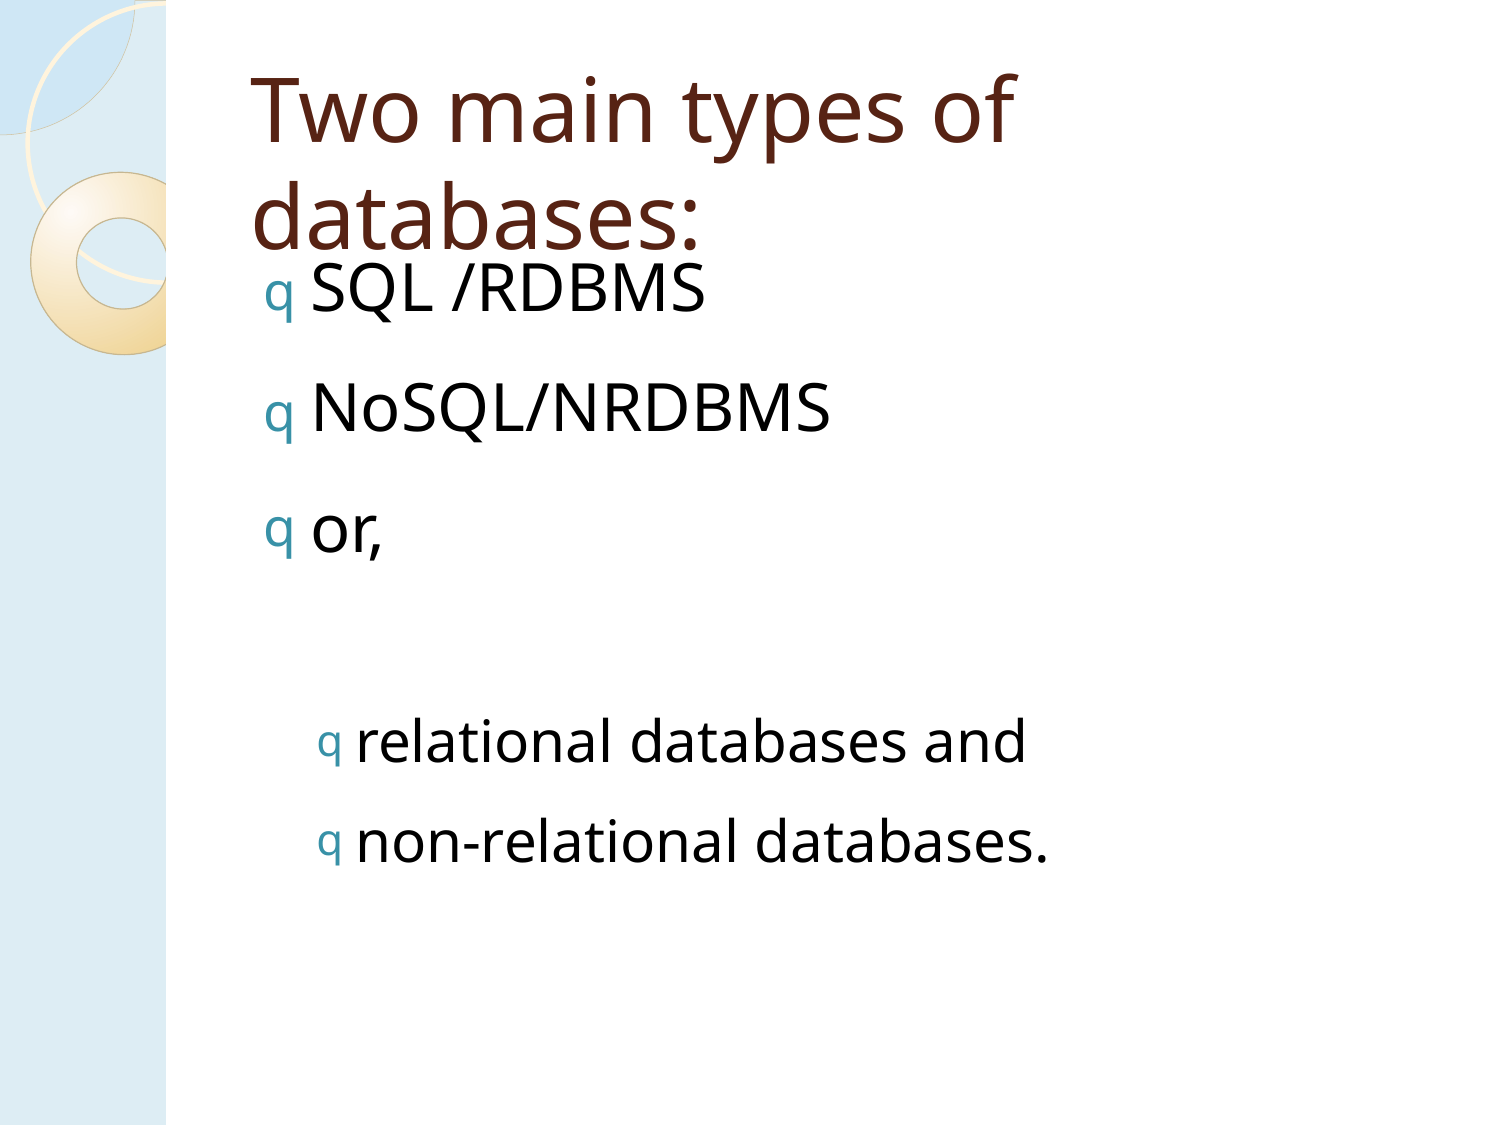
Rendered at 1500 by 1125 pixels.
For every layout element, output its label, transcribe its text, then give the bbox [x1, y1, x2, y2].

list SQL /RDBMS NoSQL/NRDBMS or, relational databases and non-relational databases. [235, 237, 1466, 1025]
title Two main types of databases: [235, 45, 1466, 233]
